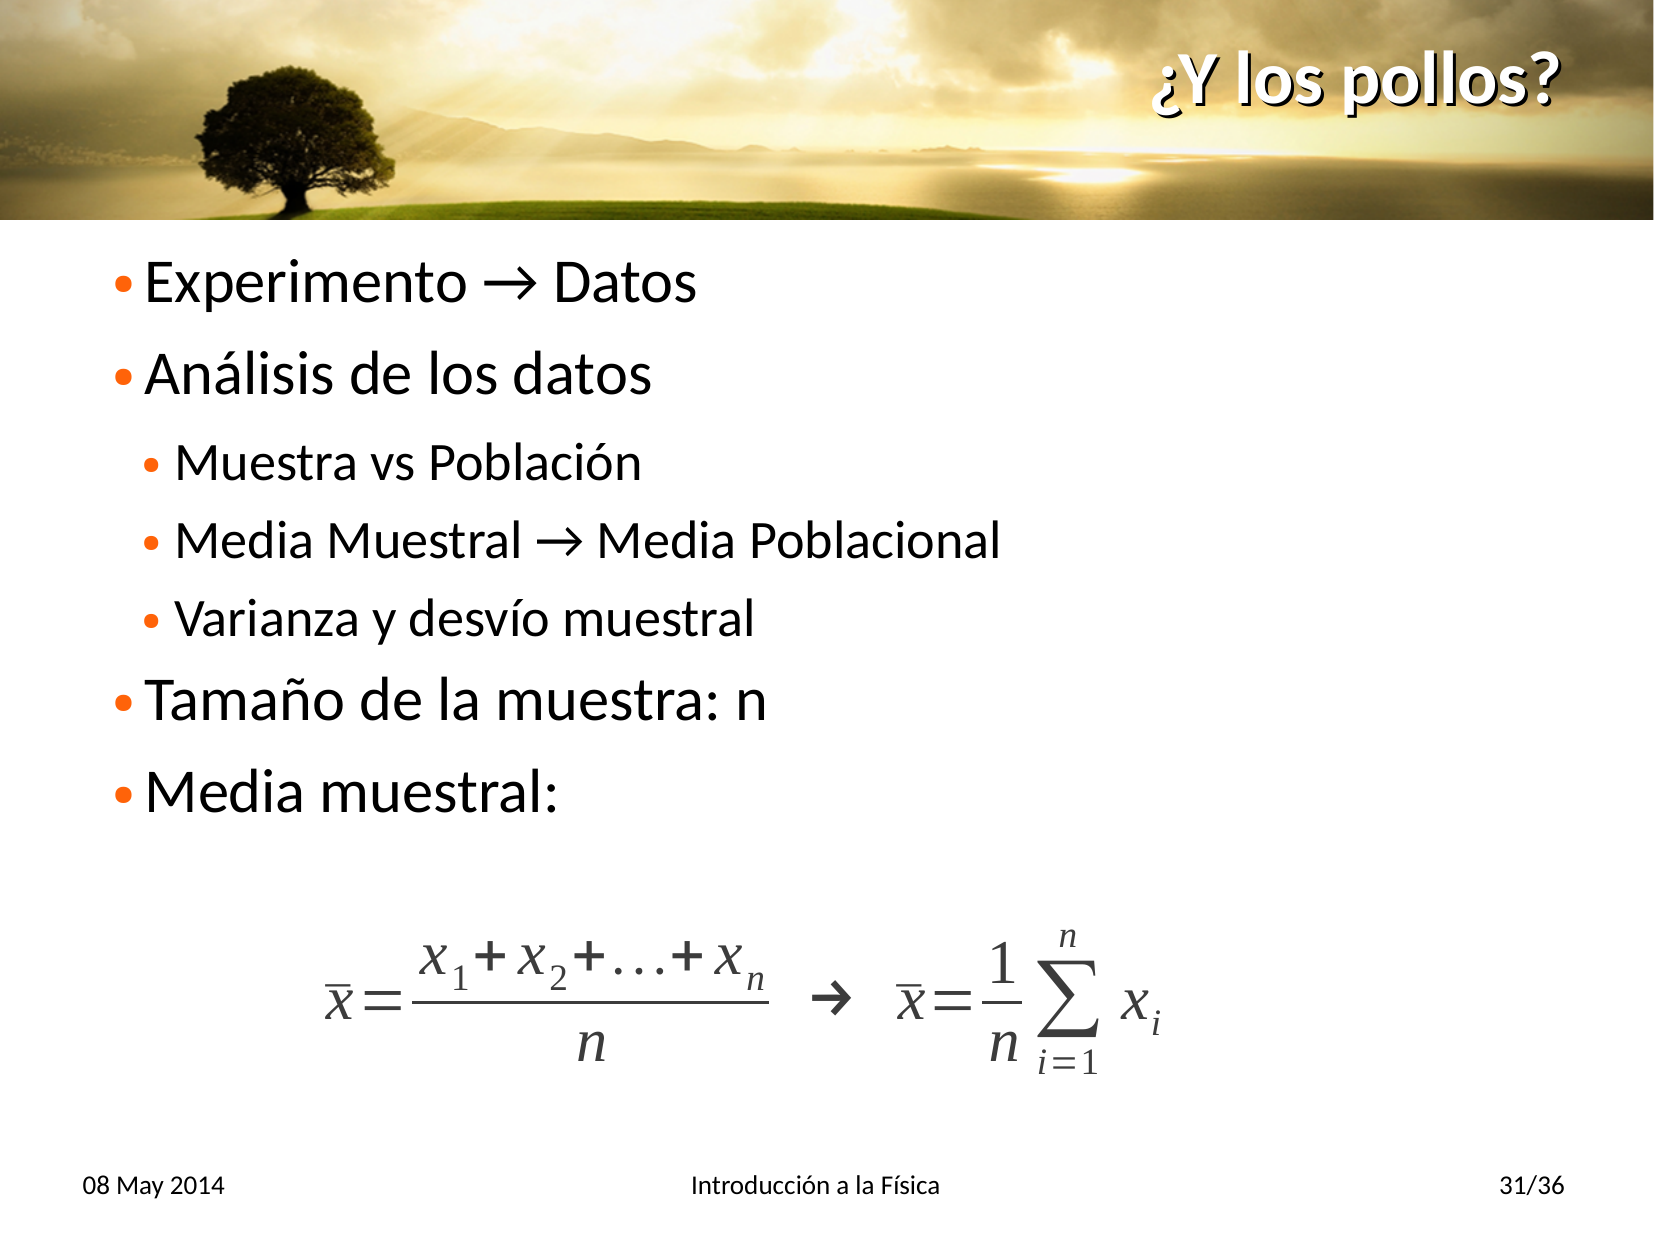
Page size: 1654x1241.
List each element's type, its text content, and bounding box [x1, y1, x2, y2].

list Experimento → Datos Análisis de los datos Muestra vs Población Media Muestral → Media Poblacional Varianza y desvío muestral Tamaño de la muestra: n Media muestral: [82, 255, 1571, 1156]
picture [0, 0, 1654, 220]
chart [315, 915, 1170, 1084]
title ¿Y los pollos? [75, 19, 1564, 151]
